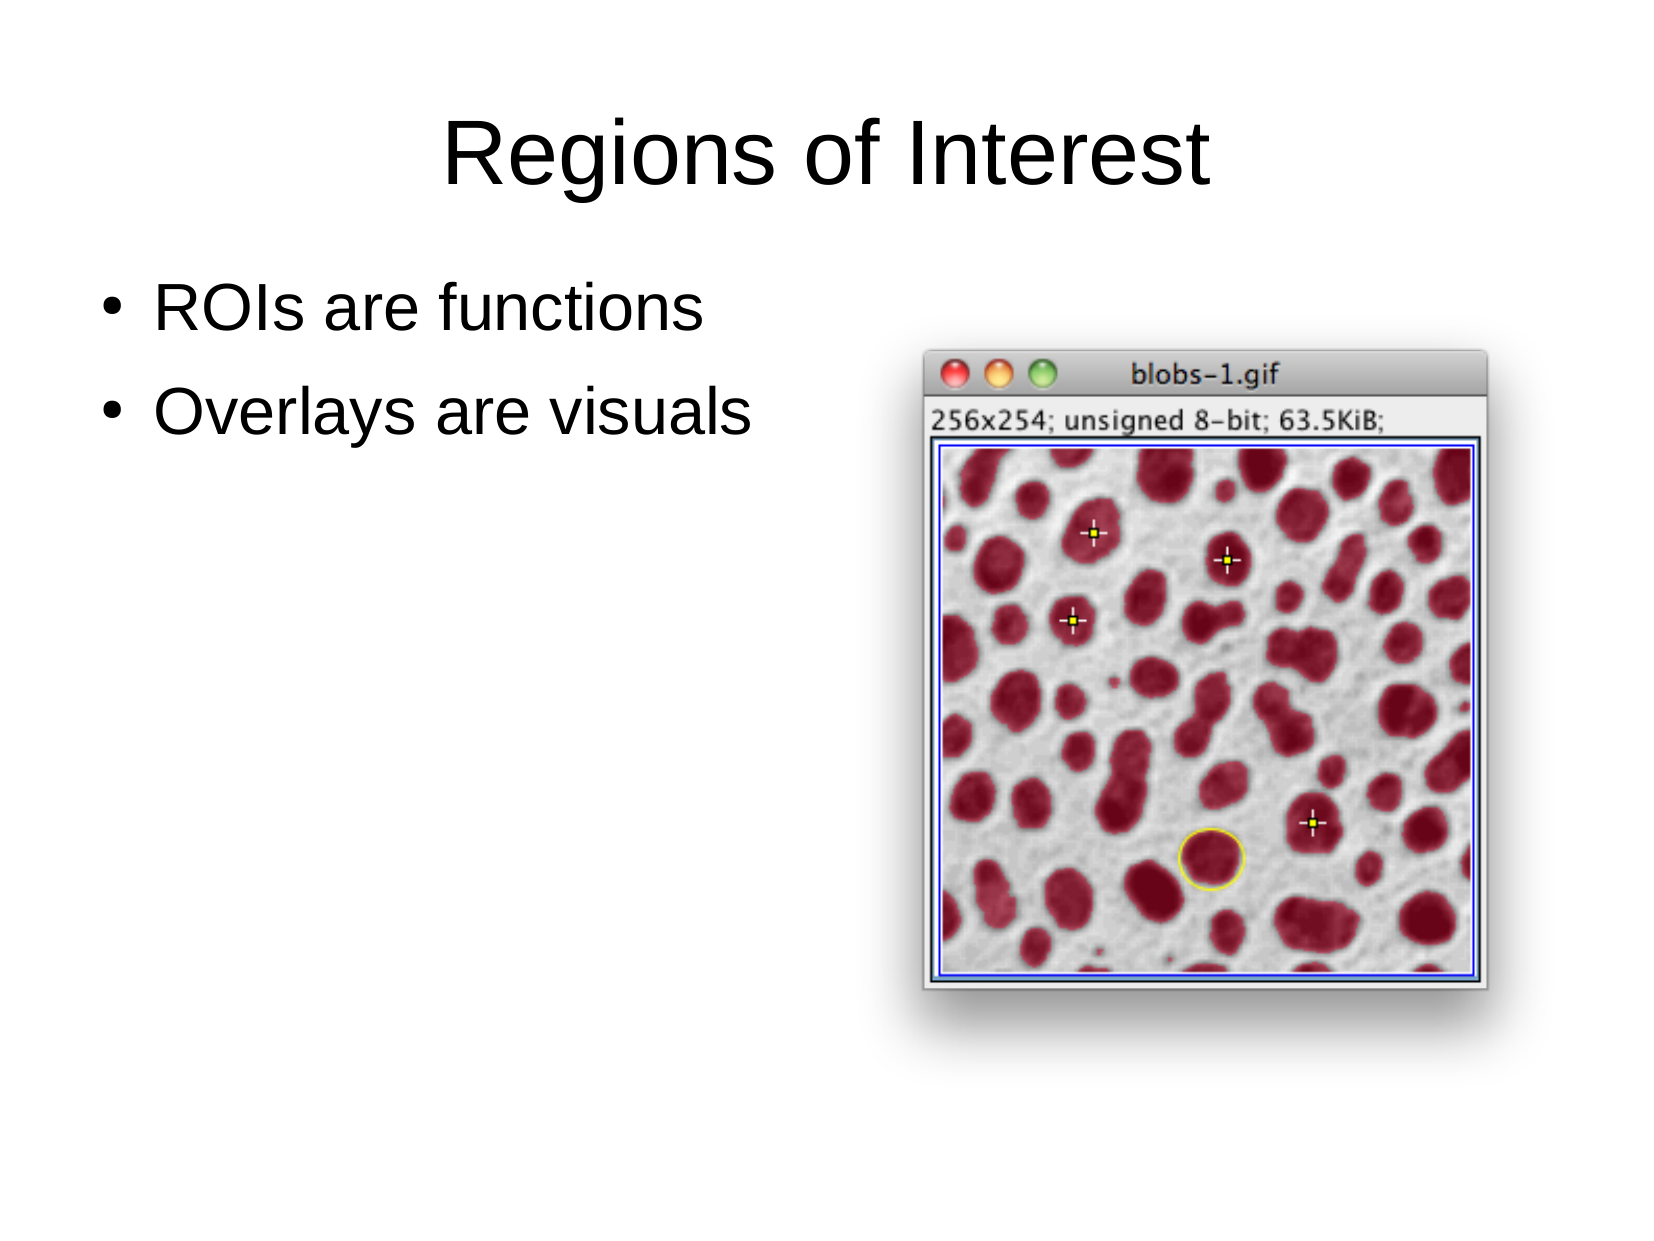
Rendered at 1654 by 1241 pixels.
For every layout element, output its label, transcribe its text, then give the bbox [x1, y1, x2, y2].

title Regions of Interest [82, 49, 1571, 257]
list ROIs are functions Overlays are visuals [82, 270, 976, 1089]
picture [841, 299, 1571, 1104]
